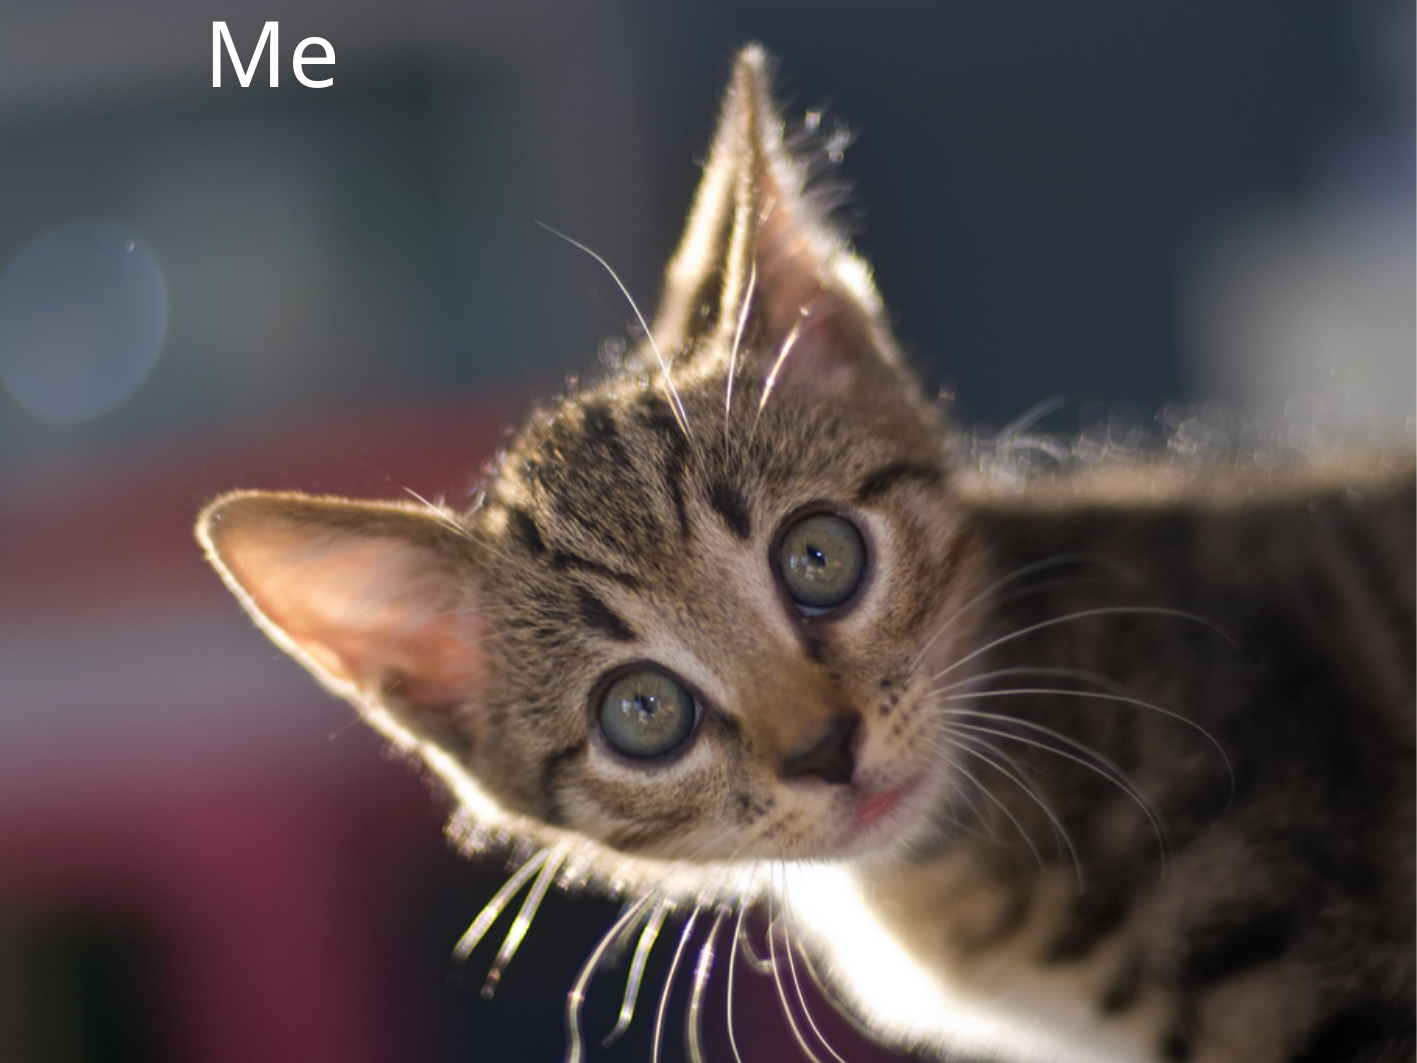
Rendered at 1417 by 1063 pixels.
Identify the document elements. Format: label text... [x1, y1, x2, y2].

picture [0, 0, 1417, 1063]
text_box Me [0, 0, 546, 117]
